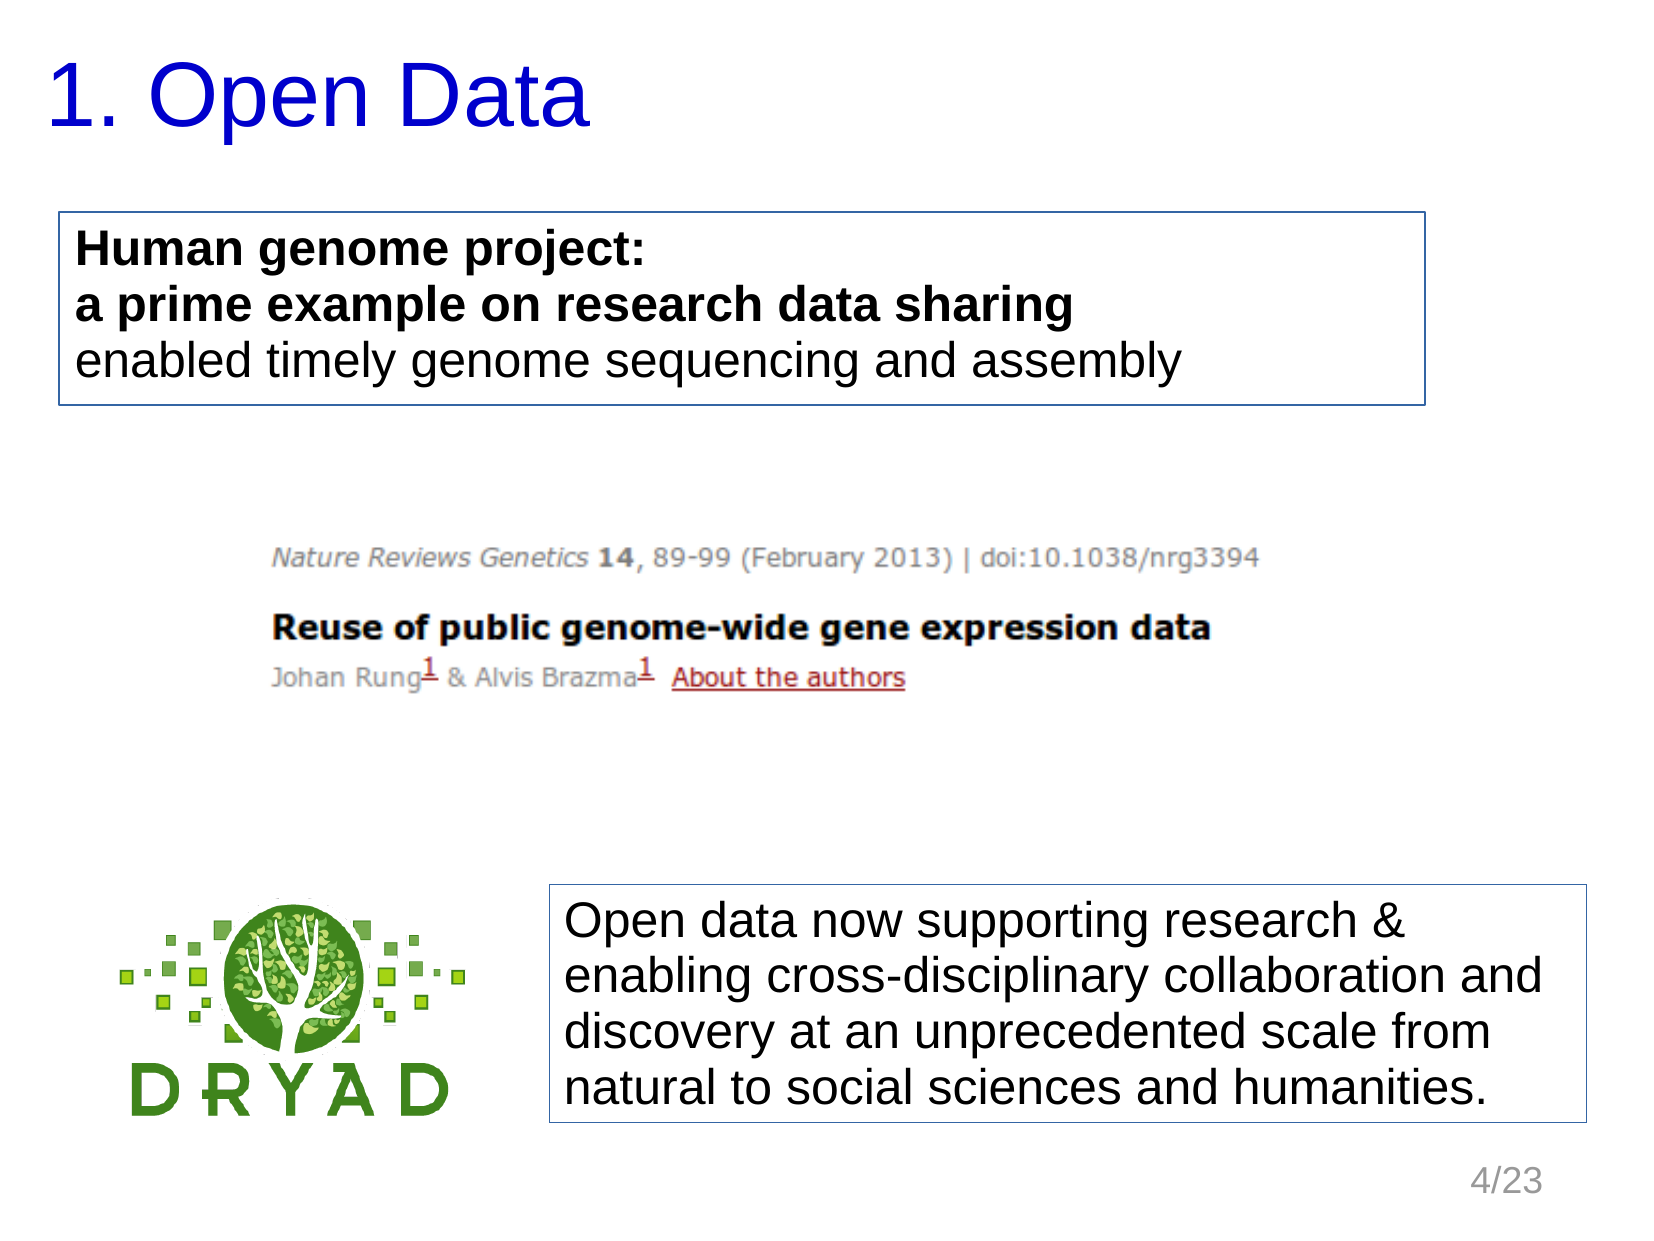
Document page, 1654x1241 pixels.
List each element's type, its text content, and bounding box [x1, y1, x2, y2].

picture [255, 512, 1327, 723]
title 1. Open Data [45, 28, 1534, 163]
text_box <number>/23 [1455, 1152, 1654, 1223]
picture [76, 884, 481, 1126]
text_box Open data now supporting research & enabling cross-disciplinary collaboration and discovery at an unprecedented scale from natural to social sciences and humanities. [549, 884, 1587, 1123]
text_box Human genome project: a prime example on research data sharing enabled timely genome sequencing and assembly [59, 212, 1426, 406]
